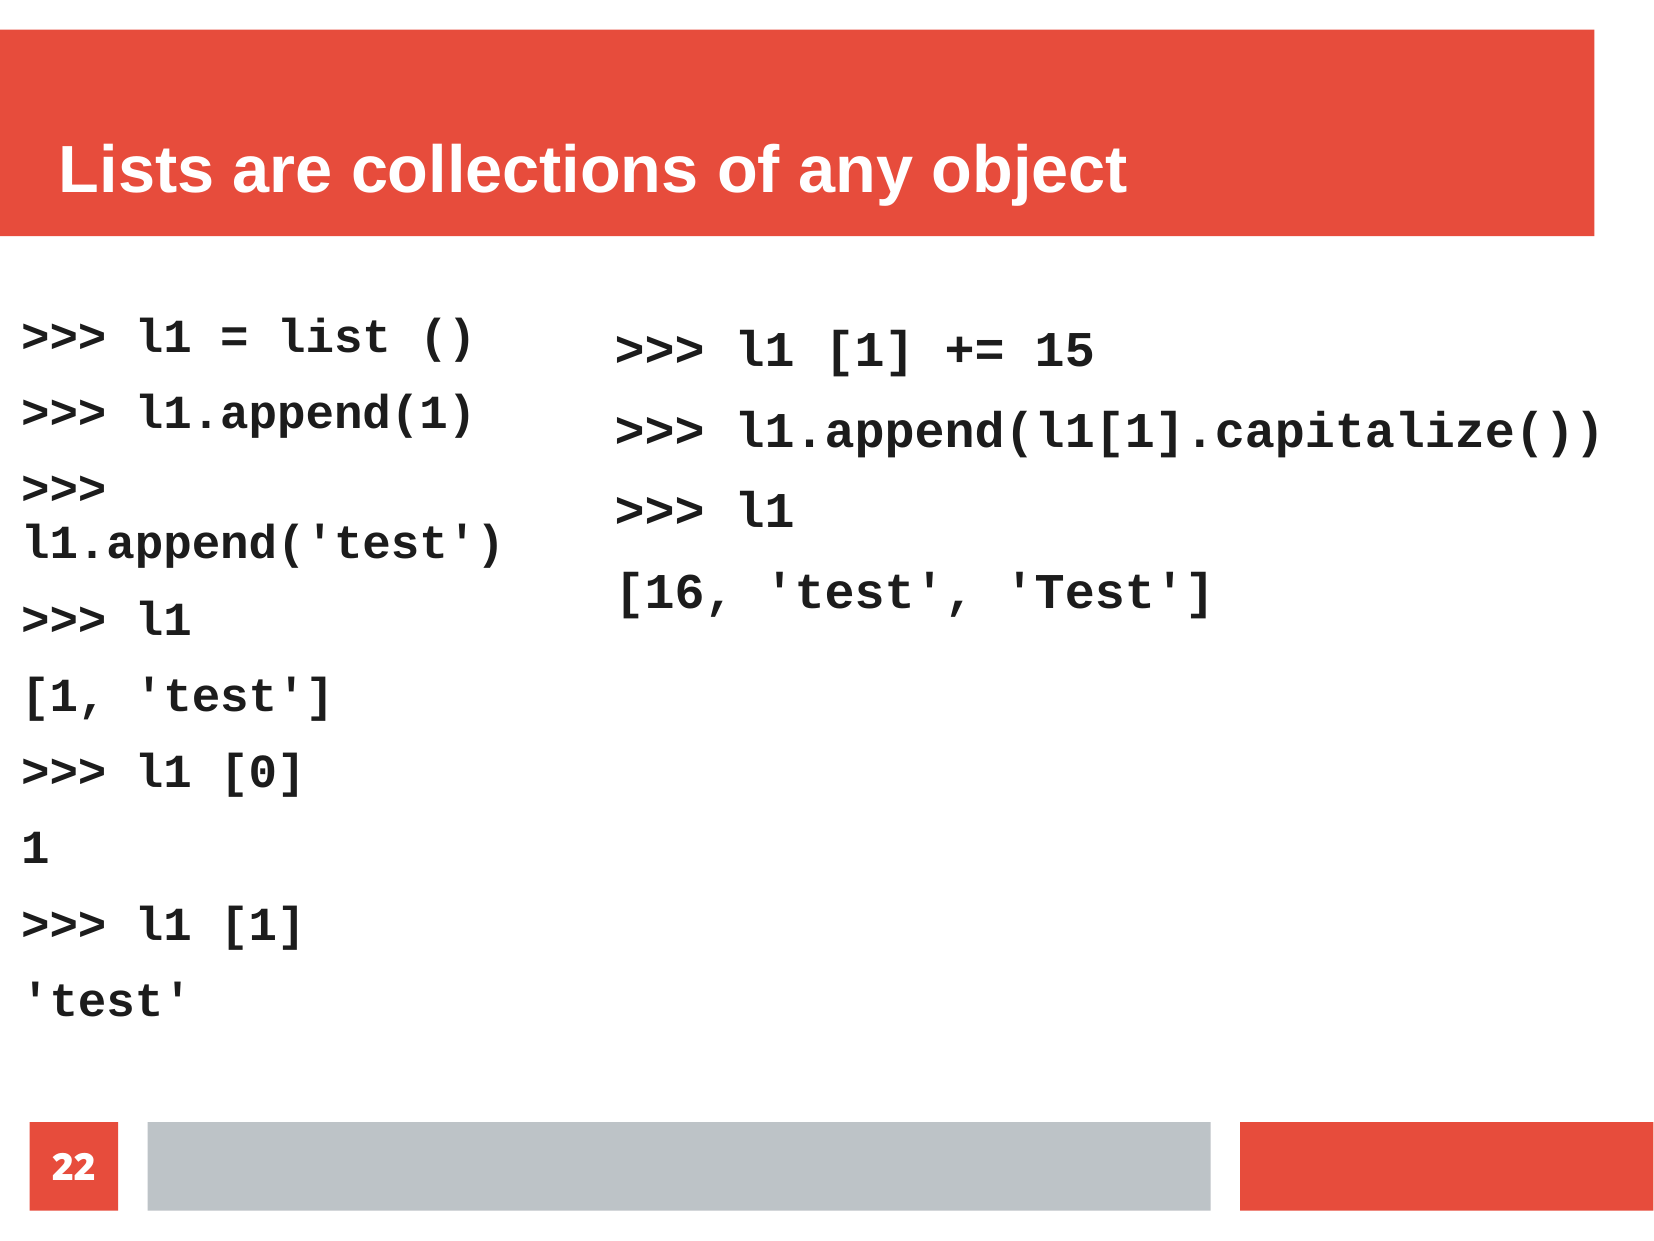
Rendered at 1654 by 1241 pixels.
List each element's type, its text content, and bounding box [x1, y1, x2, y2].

title Lists are collections of any object [59, 59, 1595, 207]
list >>> l1 = list () >>> l1.append(1) >>> l1.append('test') >>> l1 [1, 'test'] >>> l1 [0] 1 >>> l1 [1] 'test' [20, 312, 570, 1033]
list >>> l1 [1] += 15 >>> l1.append(l1[1].capitalize()) >>> l1 [16, 'test', 'Test'] [614, 324, 1639, 1045]
